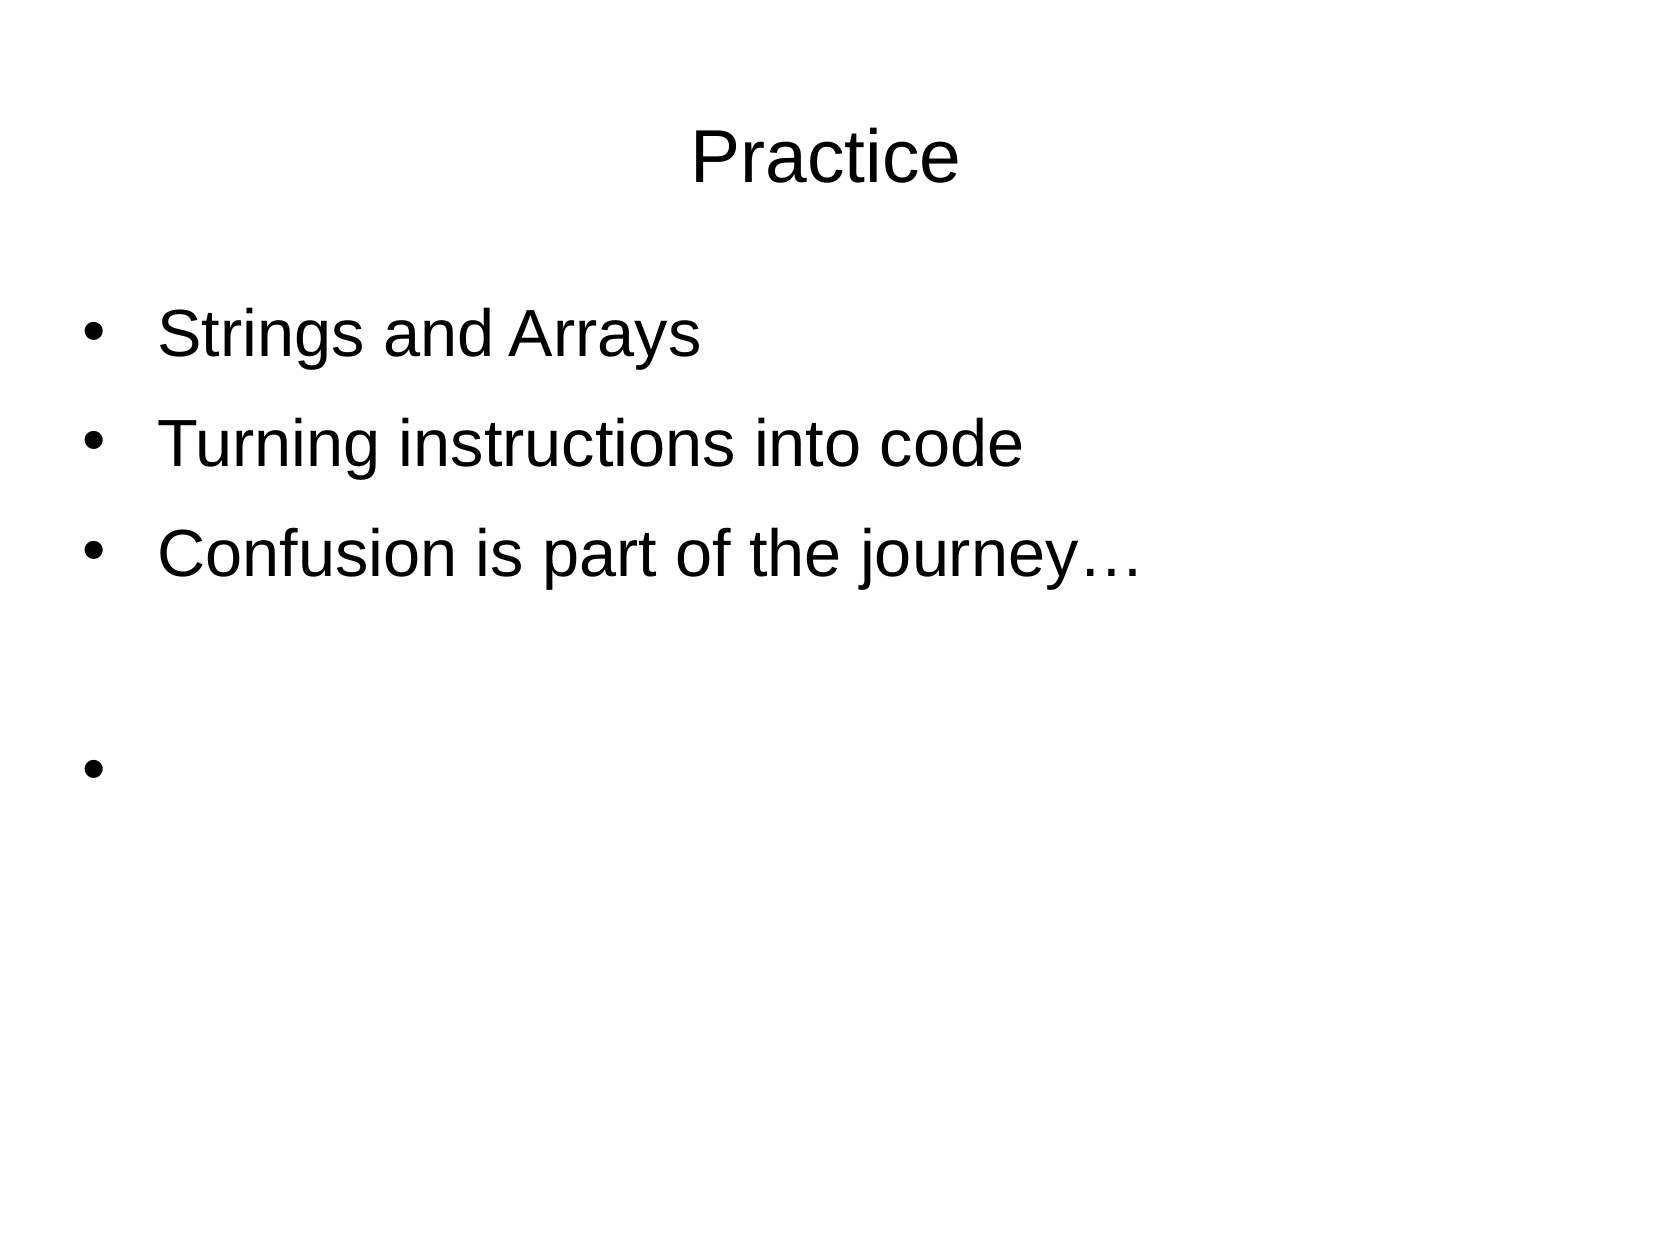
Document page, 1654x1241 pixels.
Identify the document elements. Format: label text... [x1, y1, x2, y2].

title Practice [82, 49, 1571, 257]
list Strings and Arrays Turning instructions into code Confusion is part of the journey… [82, 290, 1571, 1010]
